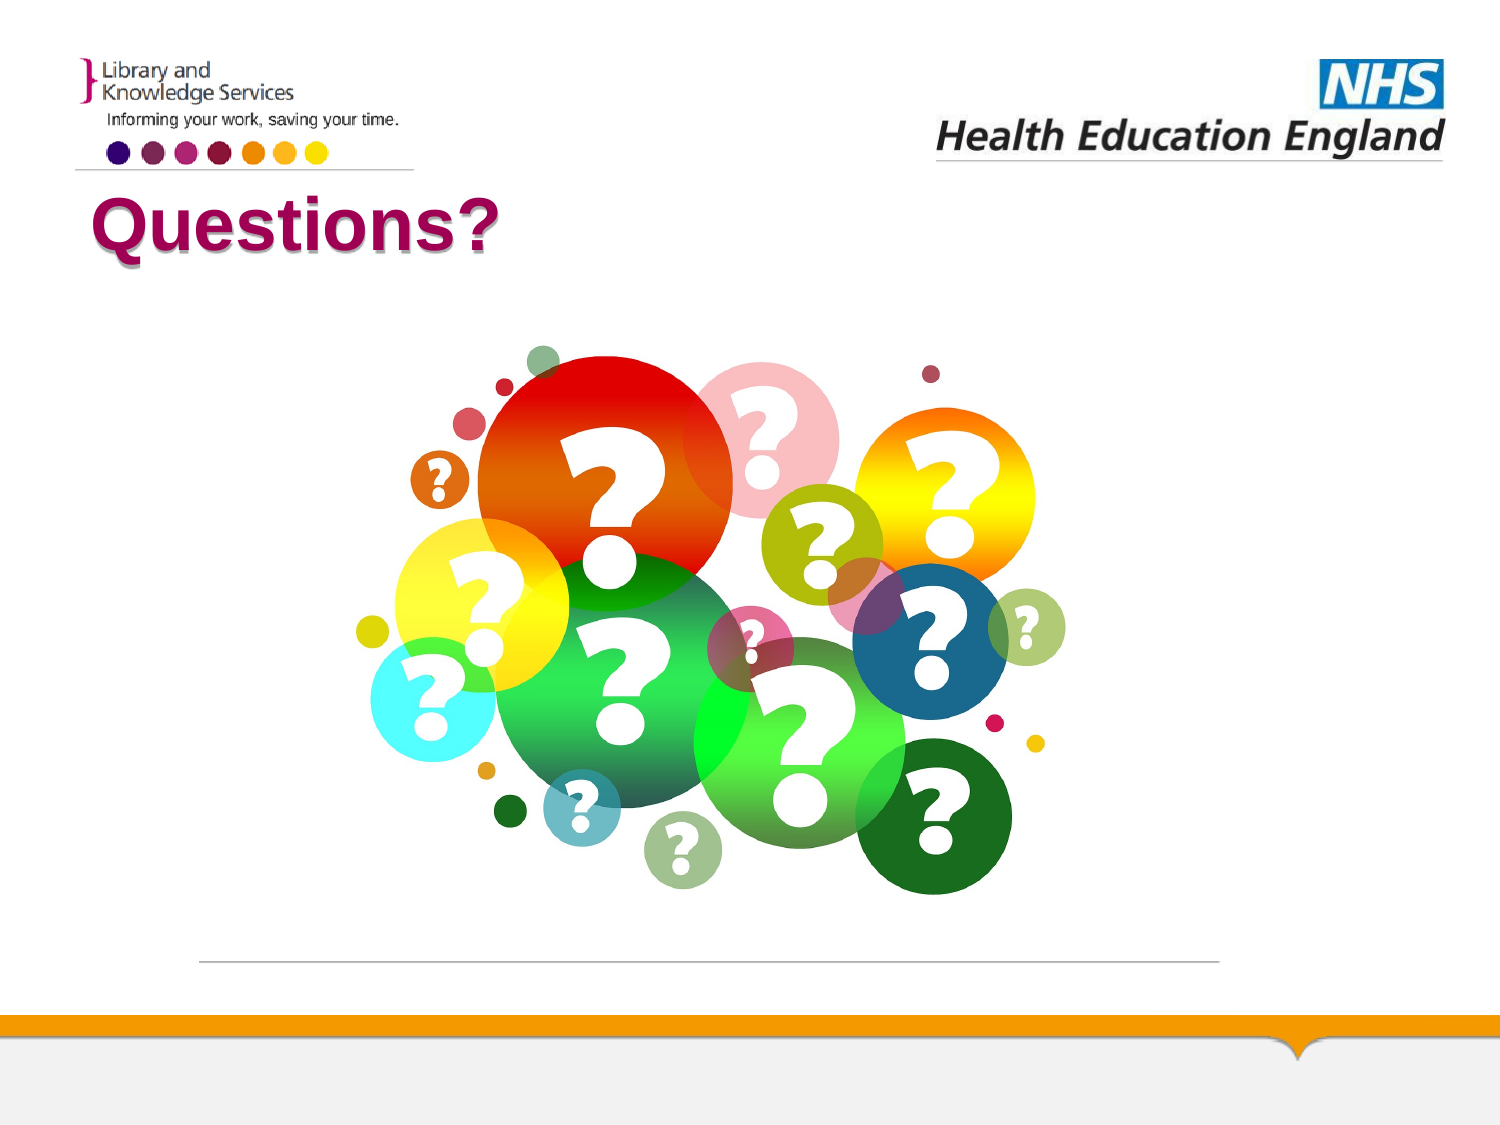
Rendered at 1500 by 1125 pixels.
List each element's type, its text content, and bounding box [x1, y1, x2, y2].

picture [75, 54, 416, 169]
picture [199, 279, 1222, 961]
title Questions? [75, 168, 1351, 280]
